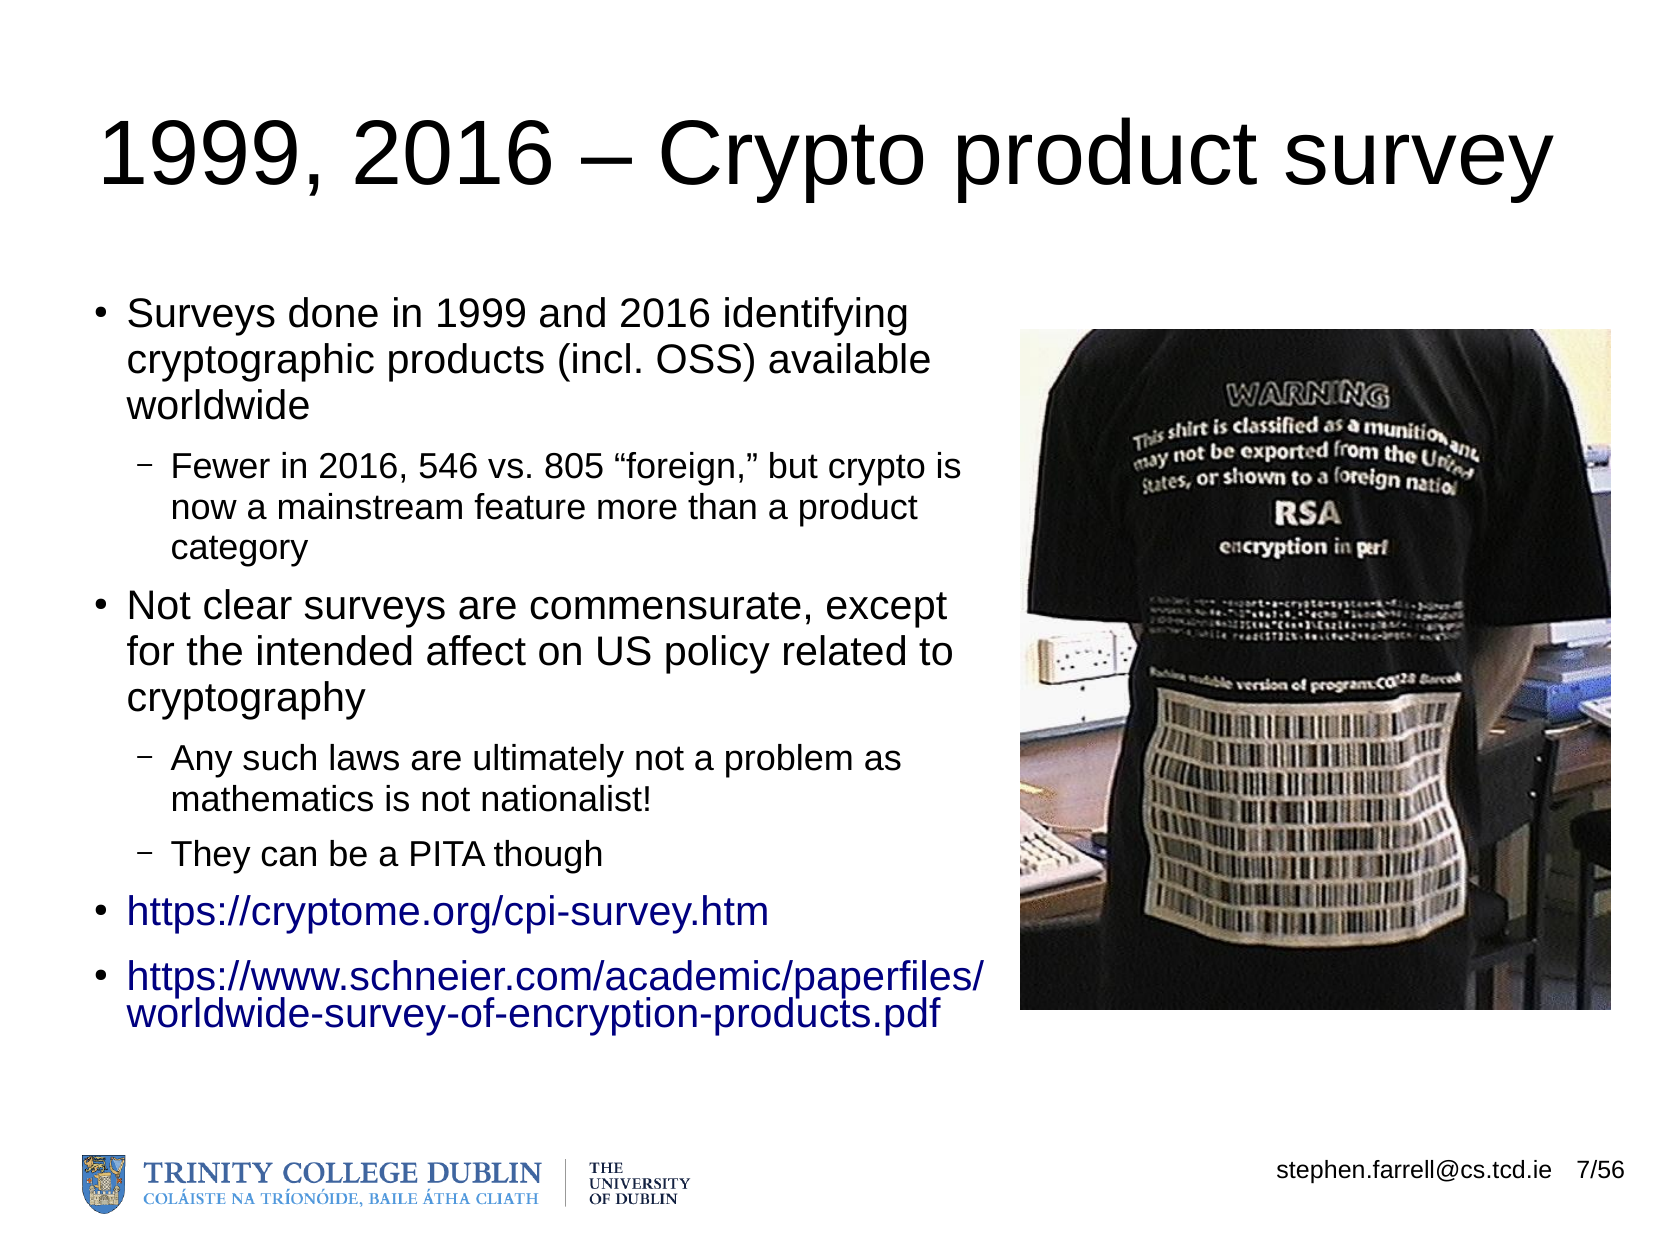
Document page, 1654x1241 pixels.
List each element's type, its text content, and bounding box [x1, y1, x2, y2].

picture [82, 1155, 694, 1214]
picture [1020, 329, 1611, 1010]
list Surveys done in 1999 and 2016 identifying cryptographic products (incl. OSS) available worldwide Fewer in 2016, 546 vs. 805 “foreign,” but crypto is now a mainstream feature more than a product category Not clear surveys are commensurate, except for the intended affect on US policy related to cryptography Any such laws are ultimately not a problem as mathematics is not nationalist! They can be a PITA though https://cryptome.org/cpi-survey.htm https://www.schneier.com/academic/paperfiles/worldwide-survey-of-encryption-products.pdf [82, 290, 991, 1010]
title 1999, 2016 – Crypto product survey [82, 49, 1571, 257]
